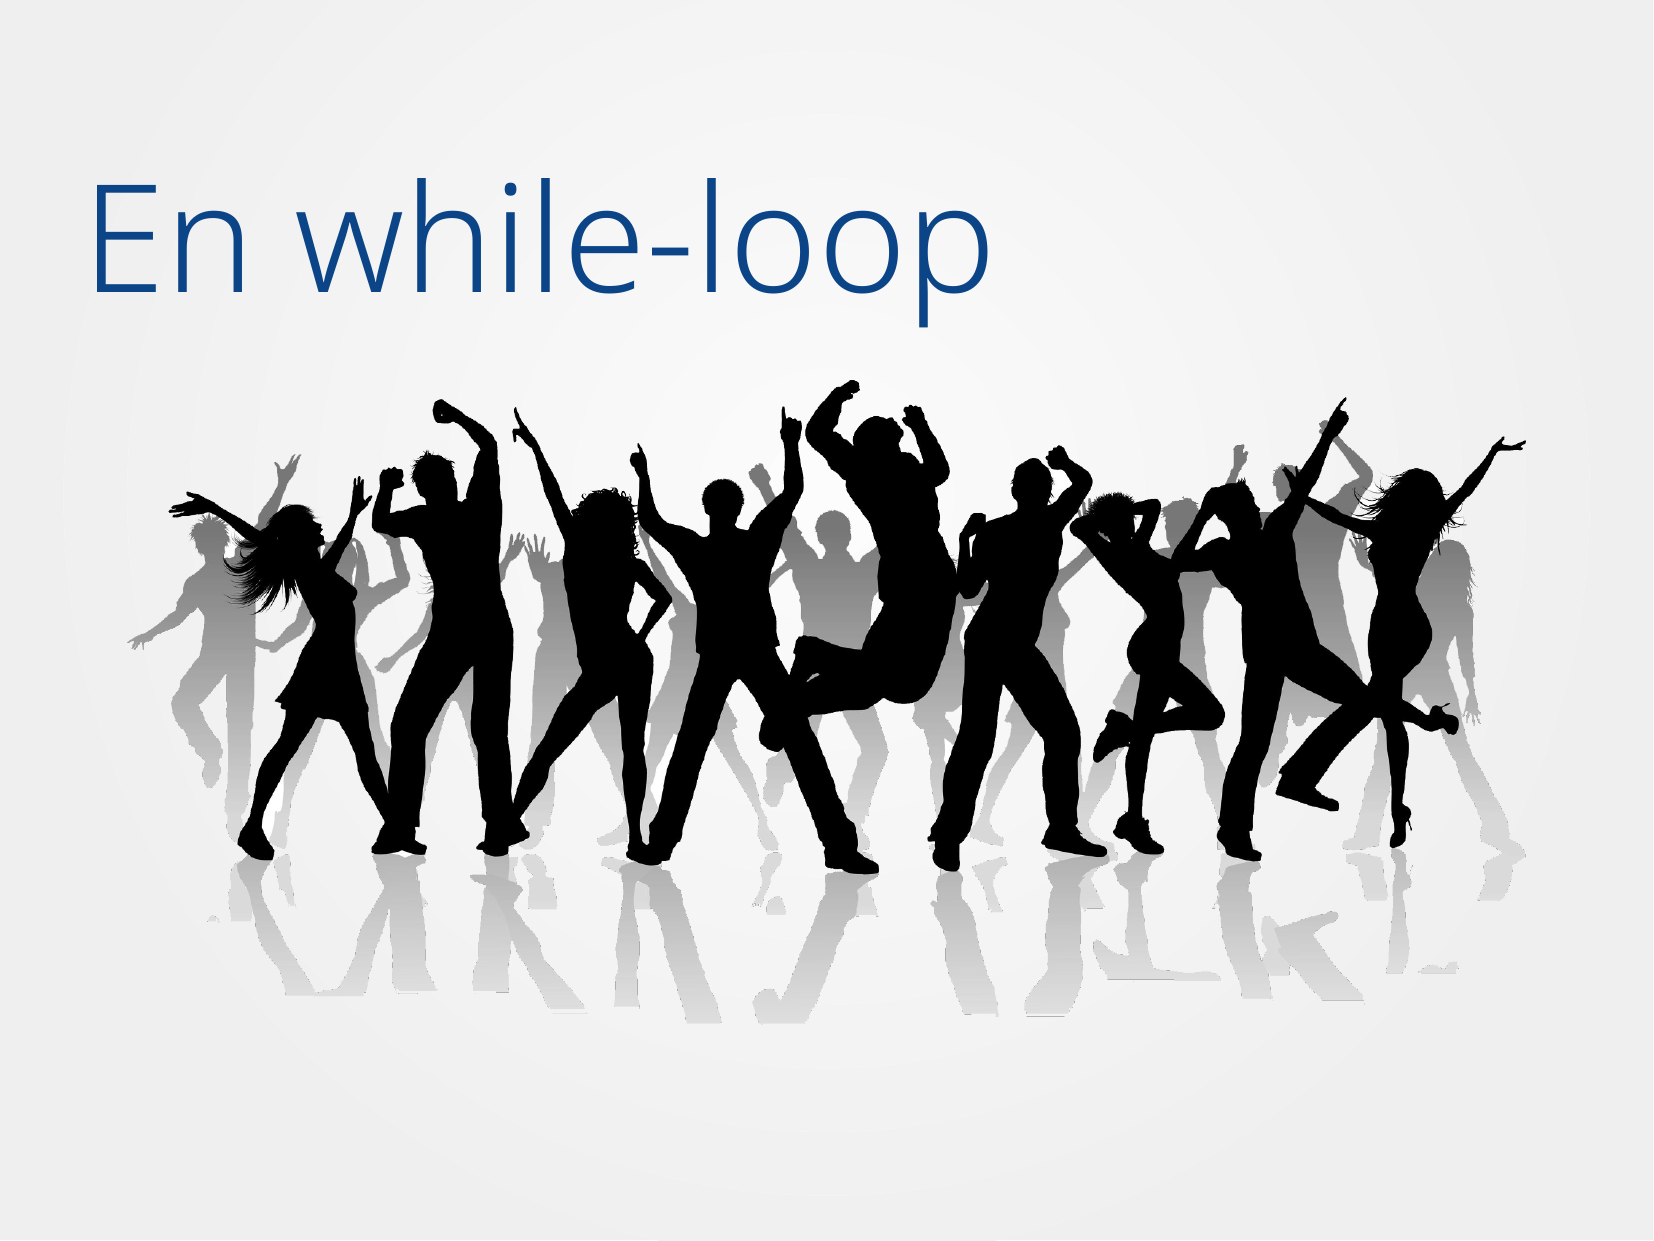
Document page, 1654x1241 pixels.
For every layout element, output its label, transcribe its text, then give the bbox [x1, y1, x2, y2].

title En while-loop [82, 80, 1654, 337]
picture [127, 380, 1526, 1060]
